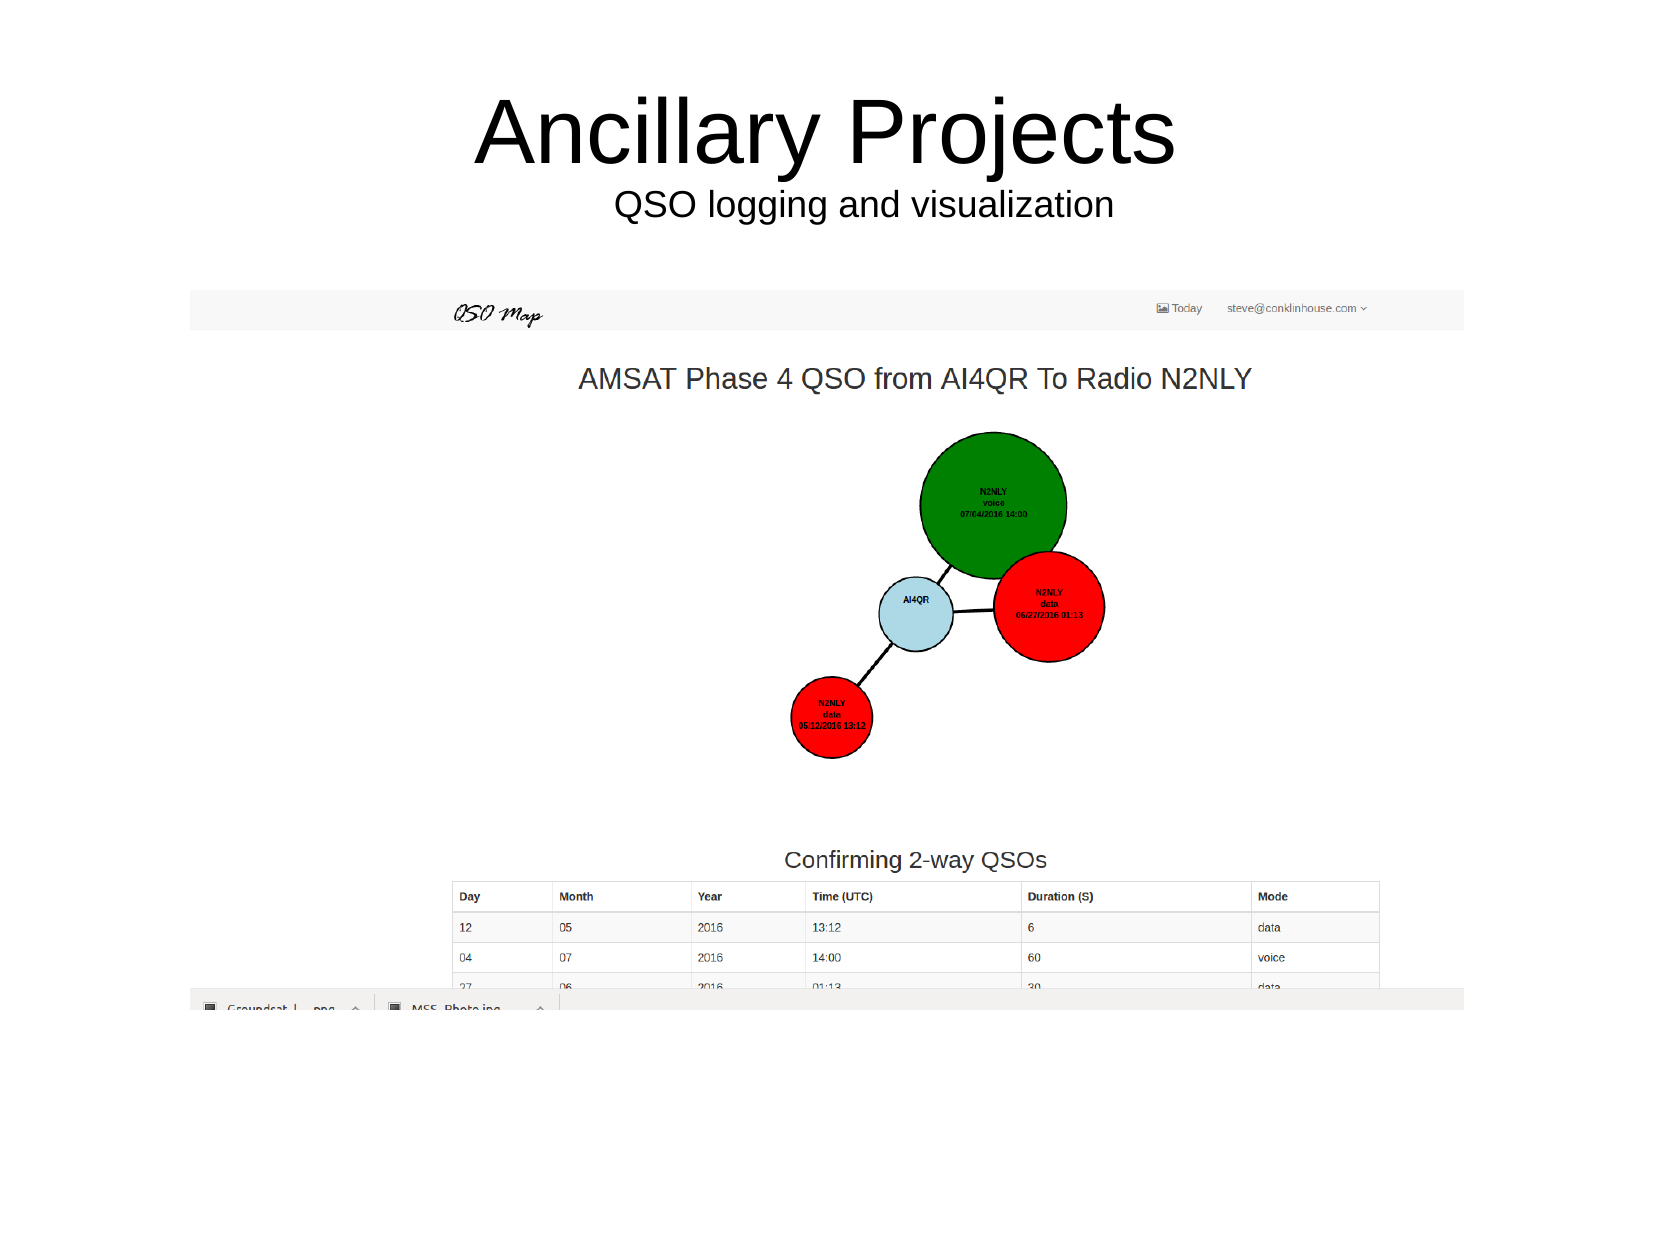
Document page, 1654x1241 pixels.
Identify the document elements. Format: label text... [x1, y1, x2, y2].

picture [190, 290, 1464, 1010]
title Ancillary Projects QSO logging and visualization [82, 49, 1571, 257]
